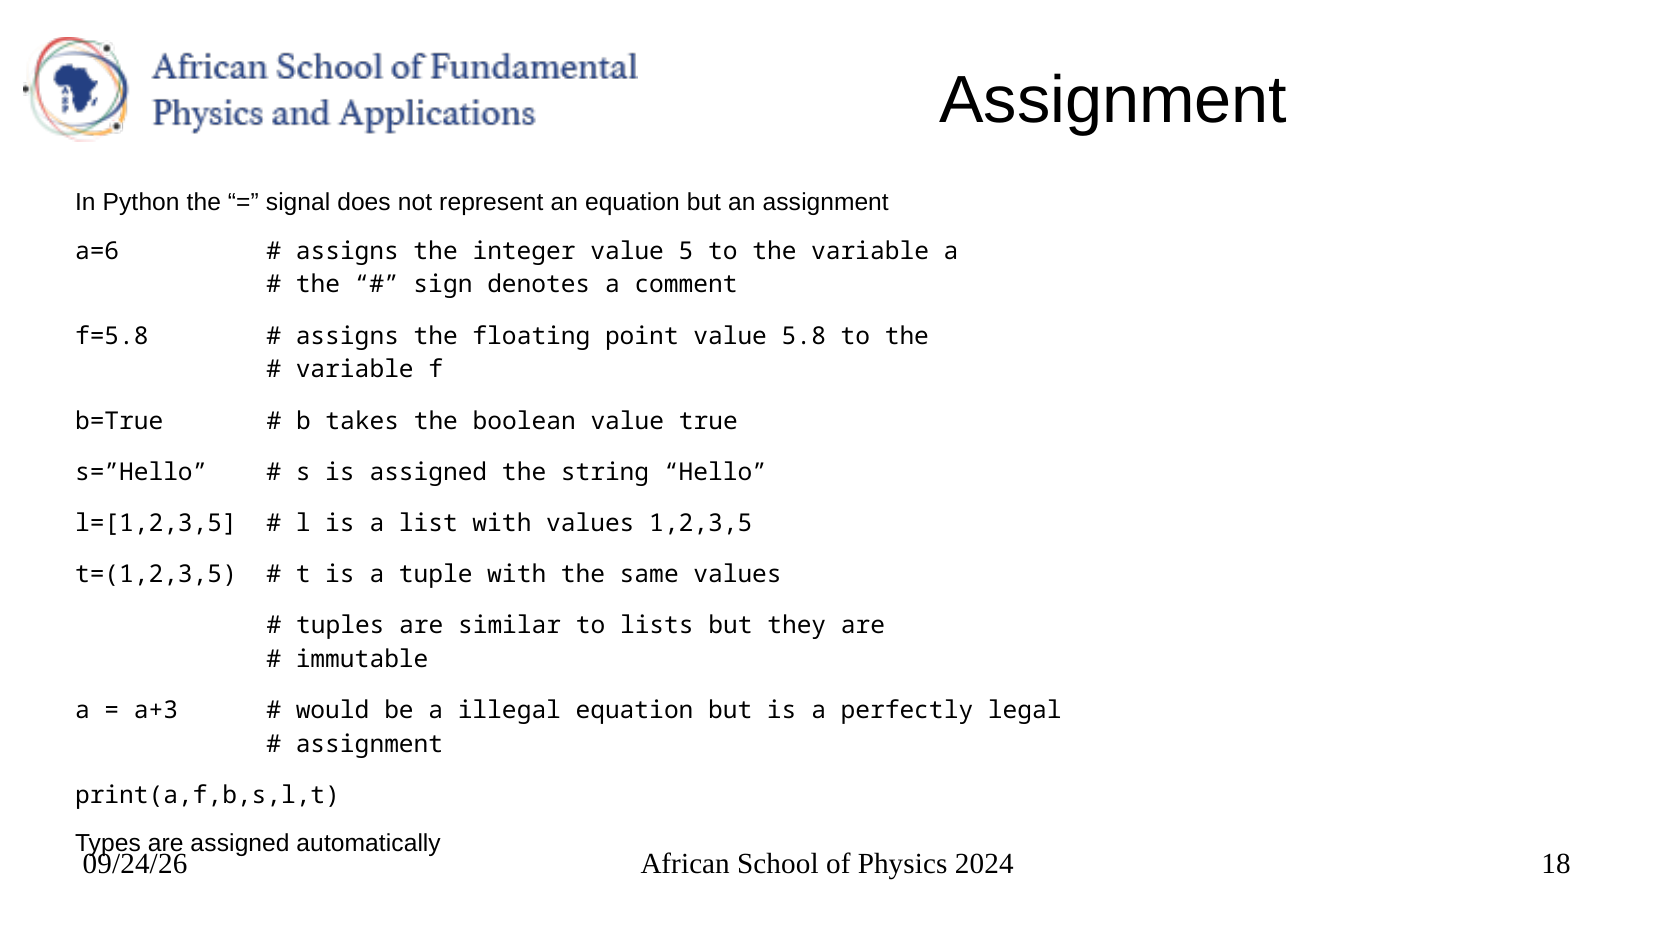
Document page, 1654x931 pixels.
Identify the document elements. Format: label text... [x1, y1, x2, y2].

title Assignment [635, 21, 1610, 177]
picture [23, 37, 635, 142]
list In Python the “=” signal does not represent an equation but an assignment a=6 # assigns the integer value 5 to the variable a # the “#” sign denotes a comment f=5.8 # assigns the floating point value 5.8 to the # variable f b=True # b takes the boolean value true s=”Hello” # s is assigned the string “Hello” l=[1,2,3,5] # l is a list with values 1,2,3,5 t=(1,2,3,5) # t is a tuple with the same values # tuples are similar to lists but they are # immutable a = a+3 # would be a illegal equation but is a perfectly legal # assignment print(a,f,b,s,l,t) Types are assigned automatically [75, 187, 1564, 863]
